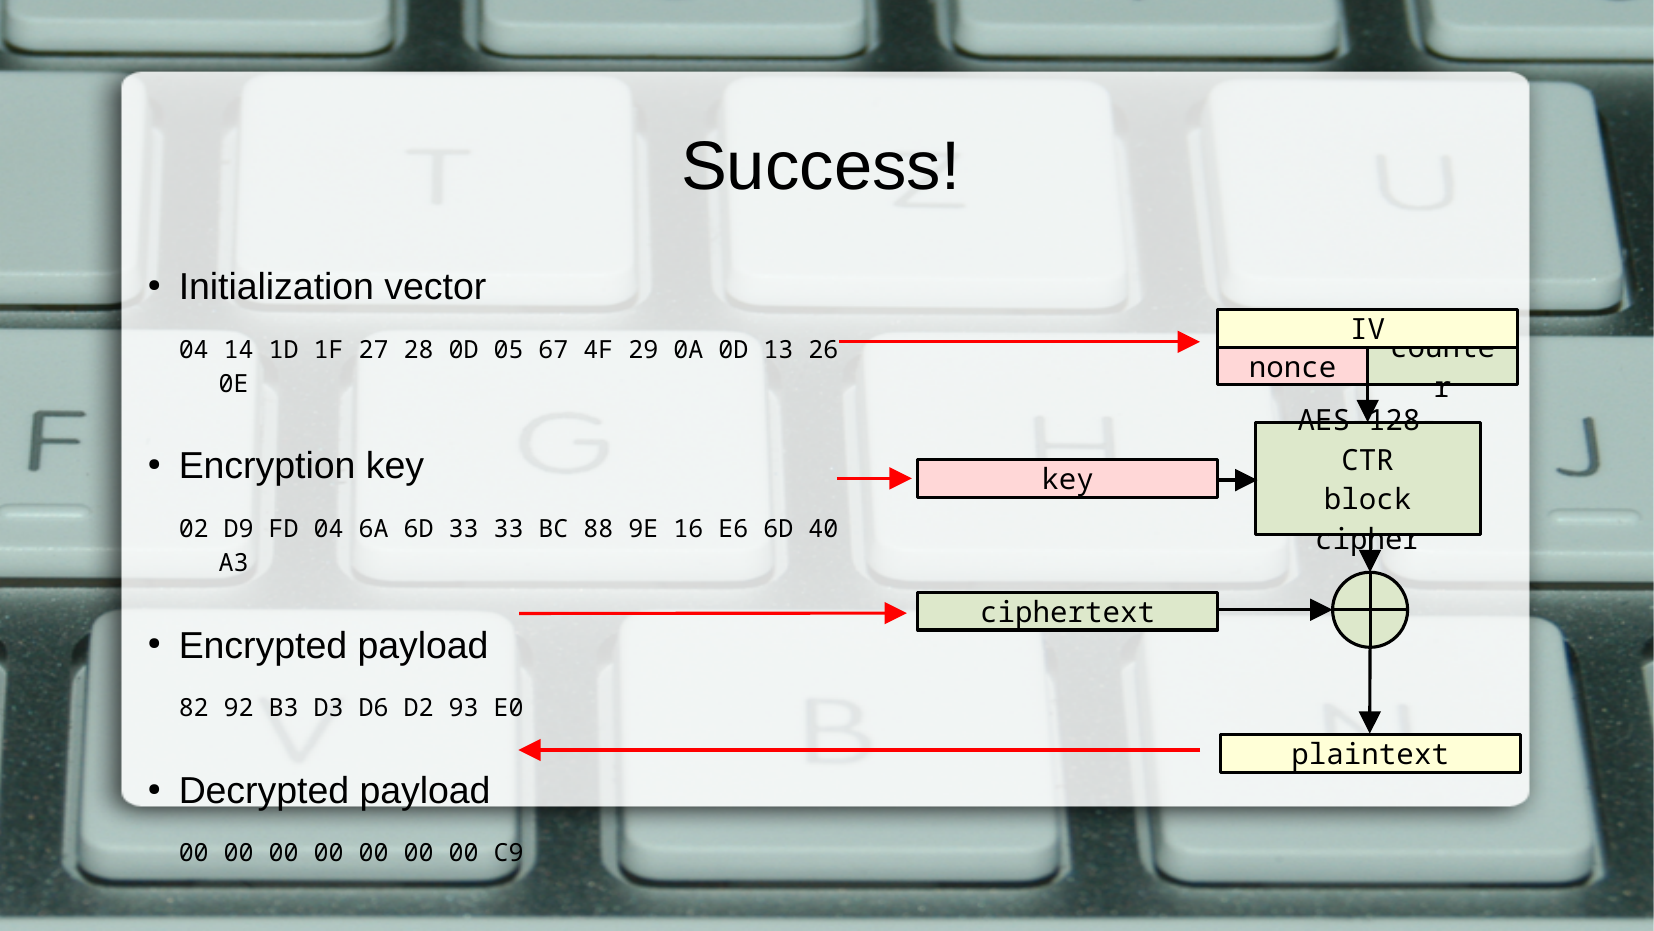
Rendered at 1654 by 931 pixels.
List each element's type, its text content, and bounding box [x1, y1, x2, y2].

text_box IV [1217, 309, 1518, 348]
text_box ciphertext [917, 592, 1218, 631]
text_box [1332, 572, 1408, 648]
text_box AES-128-CTR block cipher [1255, 422, 1481, 535]
text_box nonce [1217, 348, 1367, 385]
title Success! [135, 88, 1506, 244]
text_box counter [1367, 348, 1518, 385]
list Initialization vector 04 14 1D 1F 27 28 0D 05 67 4F 29 0A 0D 13 26 0E Encryption key 02 D9 FD 04 6A 6D 33 33 BC 88 9E 16 E6 6D 40 A3 Encrypted payload 82 92 B3 D3 D6 D2 93 E0 Decrypted payload 00 00 00 00 00 00 00 C9 [147, 265, 863, 806]
picture [0, 0, 1654, 931]
text_box plaintext [1220, 734, 1521, 773]
text_box key [917, 459, 1218, 498]
